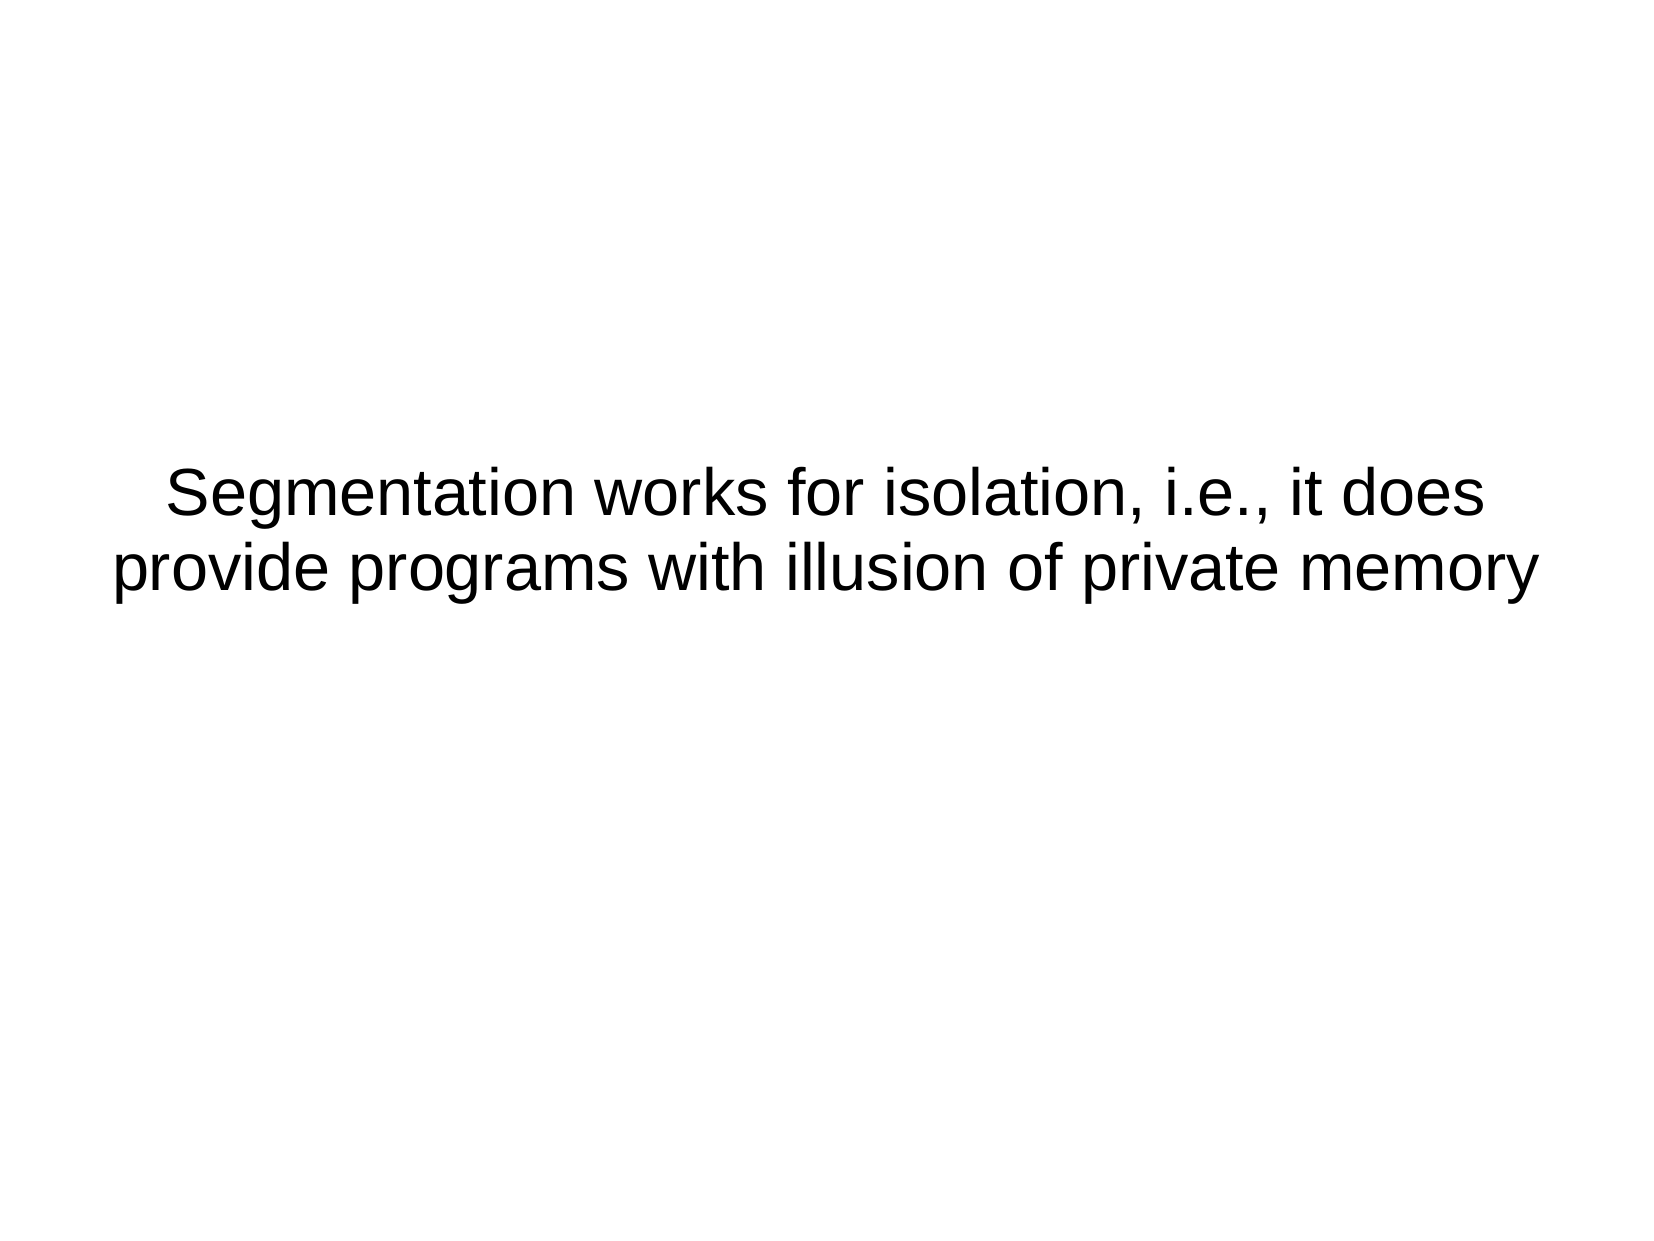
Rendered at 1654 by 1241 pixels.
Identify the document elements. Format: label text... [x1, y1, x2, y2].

subtitle Segmentation works for isolation, i.e., it does provide programs with illusion of private memory [82, 49, 1571, 1010]
